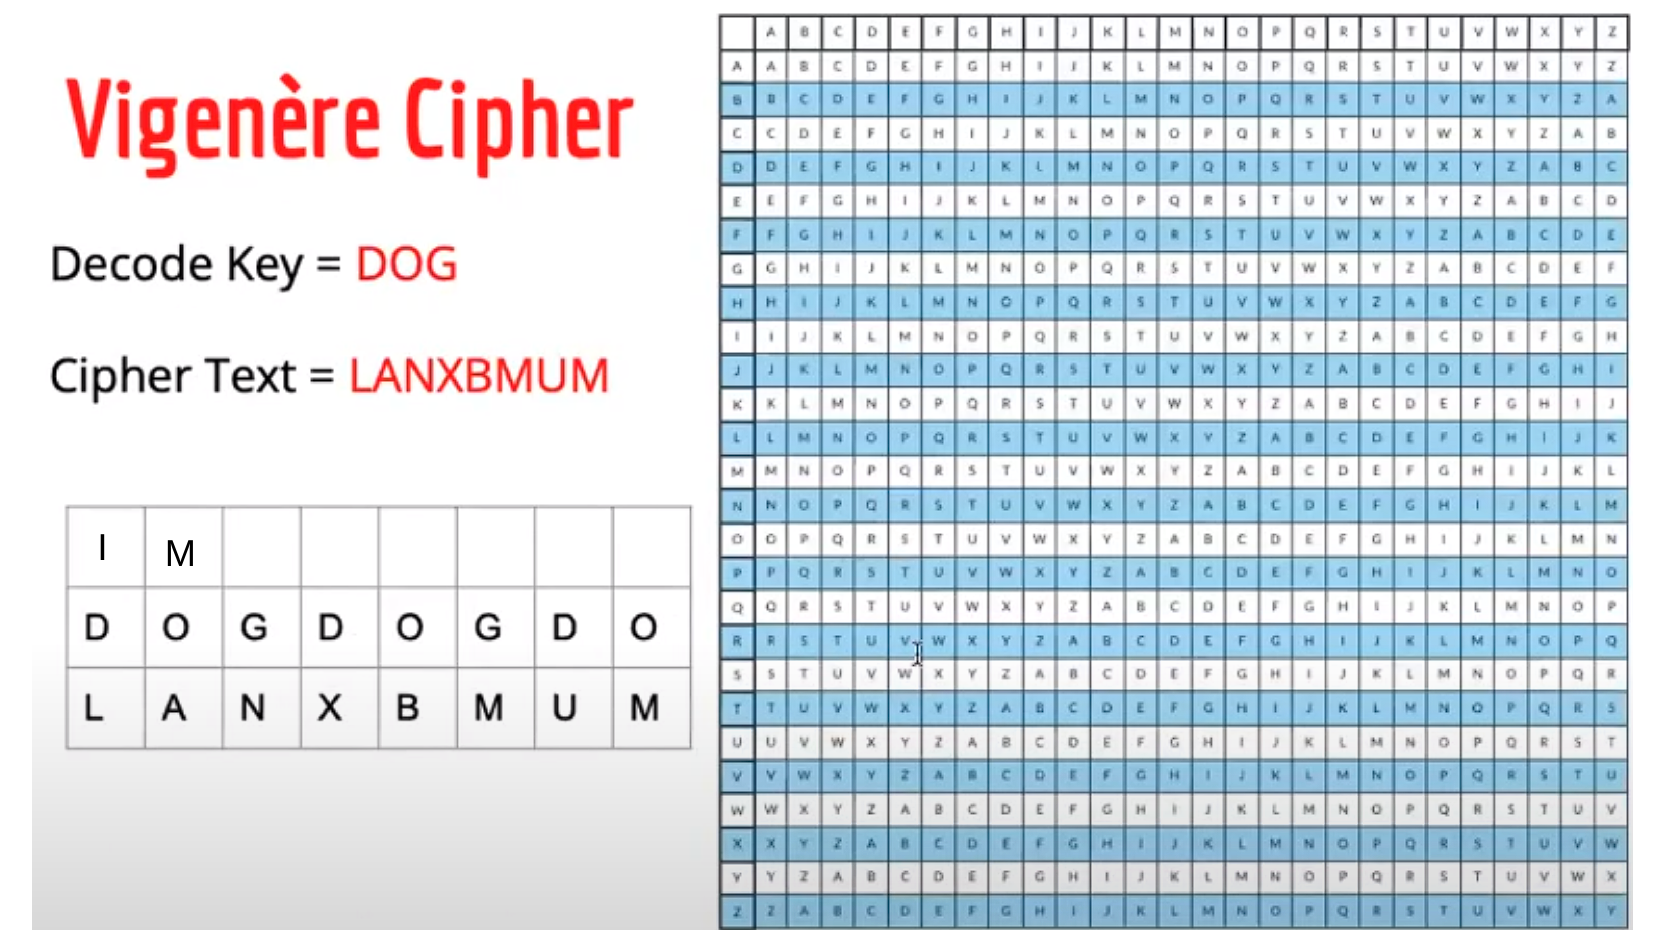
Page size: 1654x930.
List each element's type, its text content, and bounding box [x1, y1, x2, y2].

text_box I [82, 519, 123, 576]
picture [32, 4, 1633, 930]
text_box M [150, 525, 188, 582]
